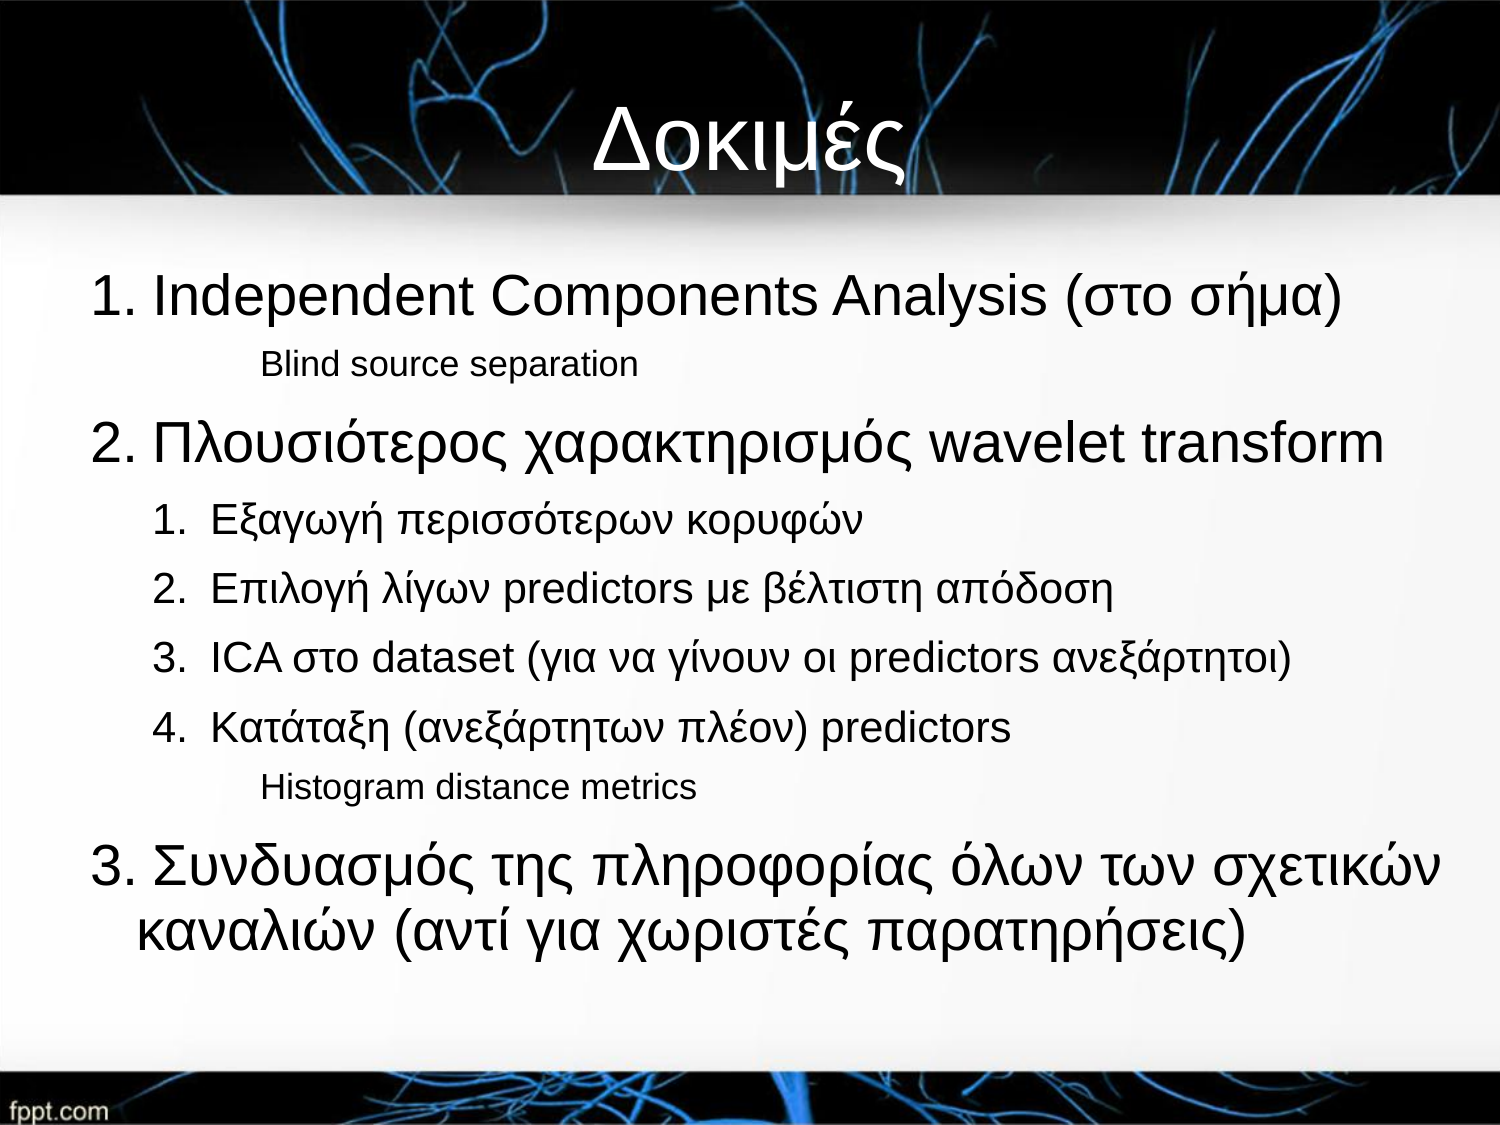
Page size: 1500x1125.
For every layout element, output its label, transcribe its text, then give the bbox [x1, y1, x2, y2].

list Independent Components Analysis (στο σήμα) Blind source separation Πλουσιότερος χαρακτηρισμός wavelet transform Εξαγωγή περισσότερων κορυφών Επιλογή λίγων predictors με βέλτιστη απόδοση ICA στο dataset (για να γίνουν οι predictors ανεξάρτητοι) Κατάταξη (ανεξάρτητων πλέον) predictors Histogram distance metrics Συνδυασμός της πληροφορίας όλων των σχετικών καναλιών (αντί για χωριστές παρατηρήσεις) [75, 263, 1456, 1021]
title Δοκιμές [75, 45, 1425, 233]
picture [0, 0, 1500, 1125]
